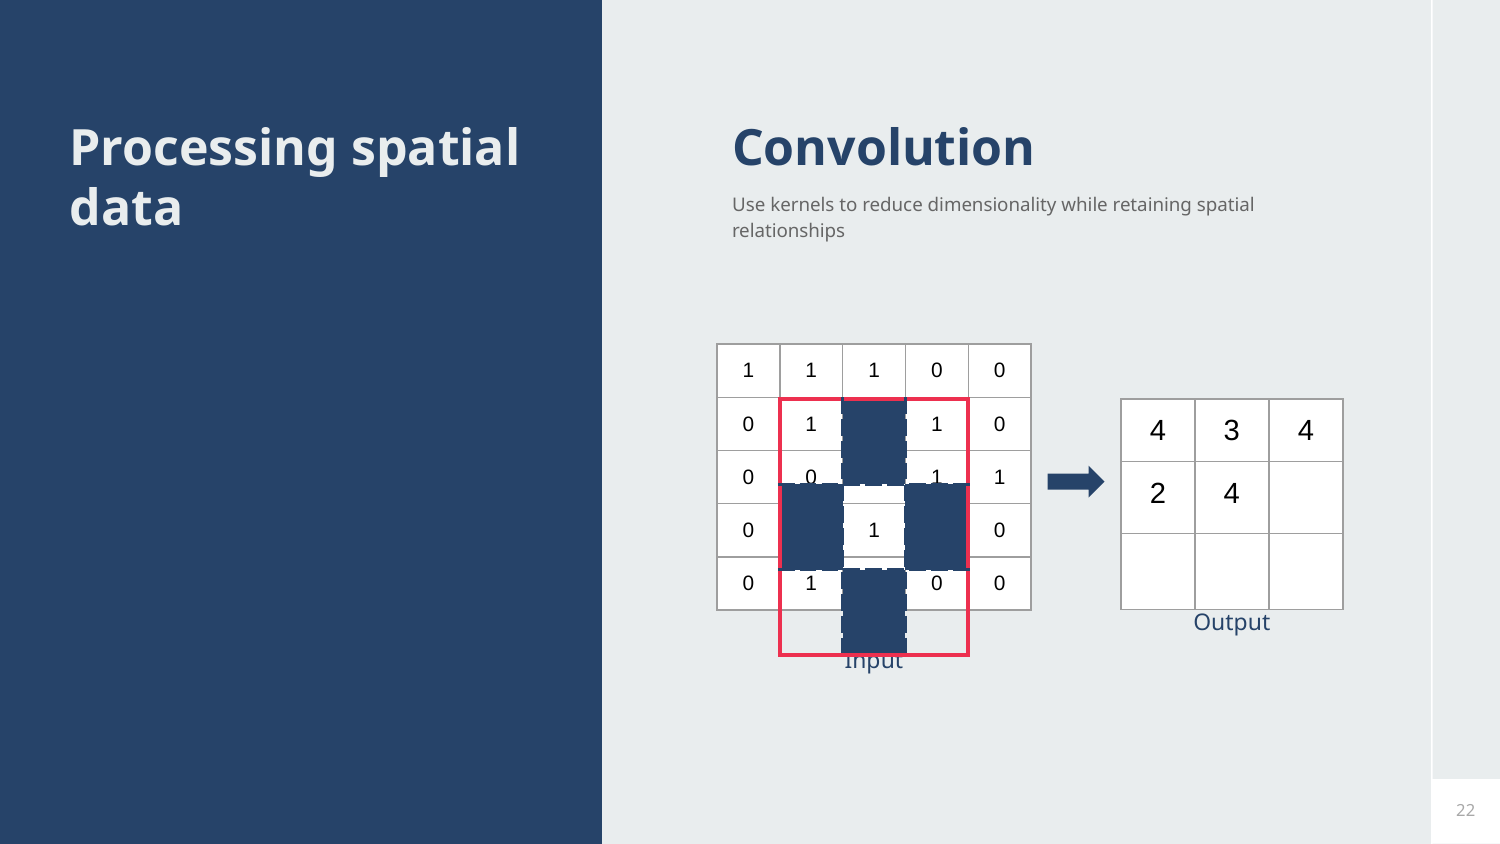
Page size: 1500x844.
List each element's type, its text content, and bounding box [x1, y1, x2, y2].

table_cell 0 [718, 398, 778, 450]
table_header 0 [906, 345, 968, 397]
table_header 1 [718, 345, 779, 397]
table_cell 1 [970, 451, 1030, 503]
table_cell [905, 570, 966, 653]
table_cell [1122, 534, 1194, 588]
table_header 0 [969, 345, 1030, 397]
table_header [843, 401, 905, 484]
list Use kernels to reduce dimensionality while retaining spatial relationships [717, 194, 1313, 256]
table_header [905, 401, 966, 484]
table_cell [1270, 534, 1342, 588]
table_cell 0 [718, 504, 778, 556]
text_box [1047, 465, 1105, 498]
table_cell 0 [718, 558, 778, 609]
table_cell 4 [1196, 462, 1268, 533]
table_cell [782, 570, 843, 653]
table_cell 0 [970, 504, 1030, 556]
table_cell [1196, 534, 1268, 588]
title Processing spatial data [54, 99, 582, 703]
slide_number <number> [1400, 779, 1491, 844]
table_cell [905, 484, 966, 570]
table_cell 0 [718, 451, 778, 503]
table_cell 0 [970, 398, 1030, 450]
table_header 3 [1196, 400, 1268, 461]
table_cell 2 [1122, 462, 1194, 533]
subtitle Output [1120, 588, 1344, 644]
table_header 1 [843, 345, 905, 397]
table_header 4 [1122, 400, 1194, 461]
table_cell [843, 570, 905, 653]
table_cell [1270, 462, 1342, 533]
table_header 4 [1270, 400, 1342, 461]
table_cell 0 [970, 558, 1030, 609]
table_header [782, 401, 843, 484]
table_cell [843, 484, 905, 570]
title Convolution [717, 99, 1367, 194]
table_cell [782, 484, 843, 570]
table_header 1 [781, 345, 842, 397]
subtitle Input [717, 626, 1032, 682]
